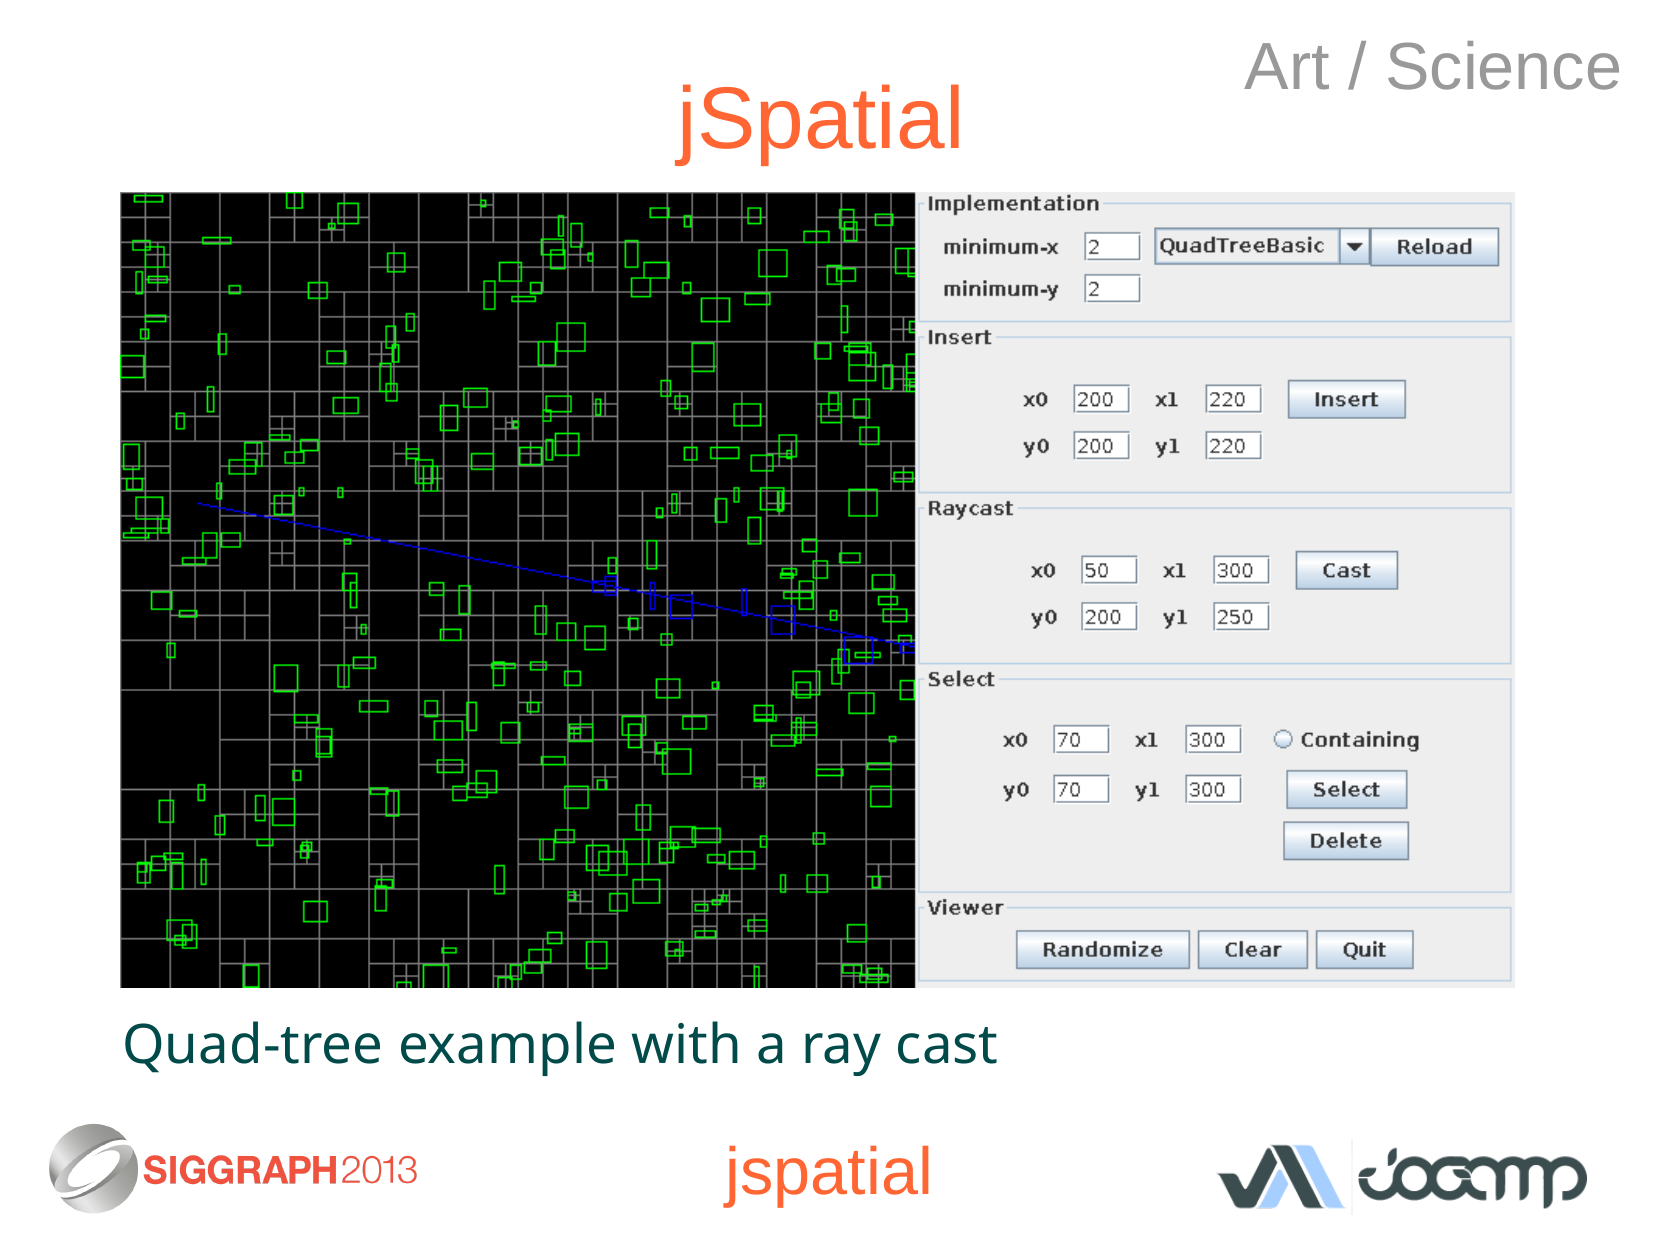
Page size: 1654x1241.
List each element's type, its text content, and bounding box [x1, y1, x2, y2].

picture [120, 192, 1515, 988]
title jspatial [642, 1125, 1016, 1217]
title jSpatial [68, 49, 1576, 188]
picture [1215, 1139, 1587, 1215]
picture [45, 1122, 421, 1215]
text_box Art / Science [1230, 21, 1651, 126]
list Quad-tree example with a ray cast [122, 1005, 1296, 1081]
